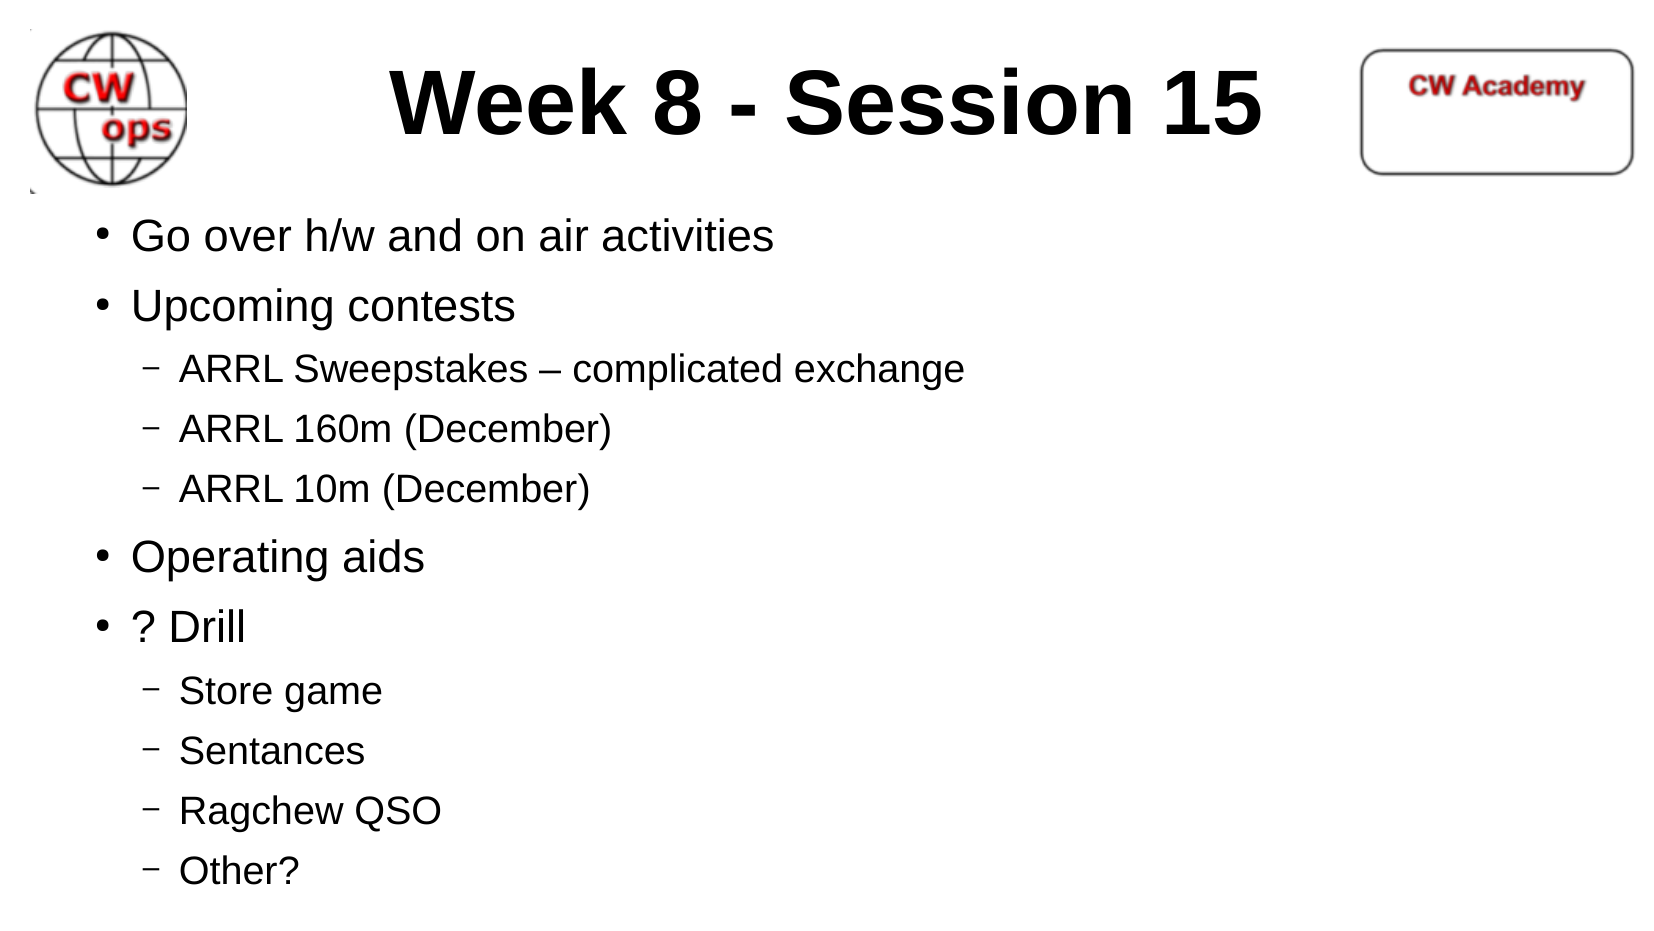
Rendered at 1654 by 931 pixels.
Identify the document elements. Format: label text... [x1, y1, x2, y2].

title Week 8 - Session 15 [82, 25, 1571, 181]
picture [30, 29, 187, 194]
list Go over h/w and on air activities Upcoming contests ARRL Sweepstakes – complicated exchange ARRL 160m (December) ARRL 10m (December) Operating aids ? Drill Store game Sentances Ragchew QSO Other? [82, 210, 1571, 900]
picture [1350, 37, 1640, 186]
